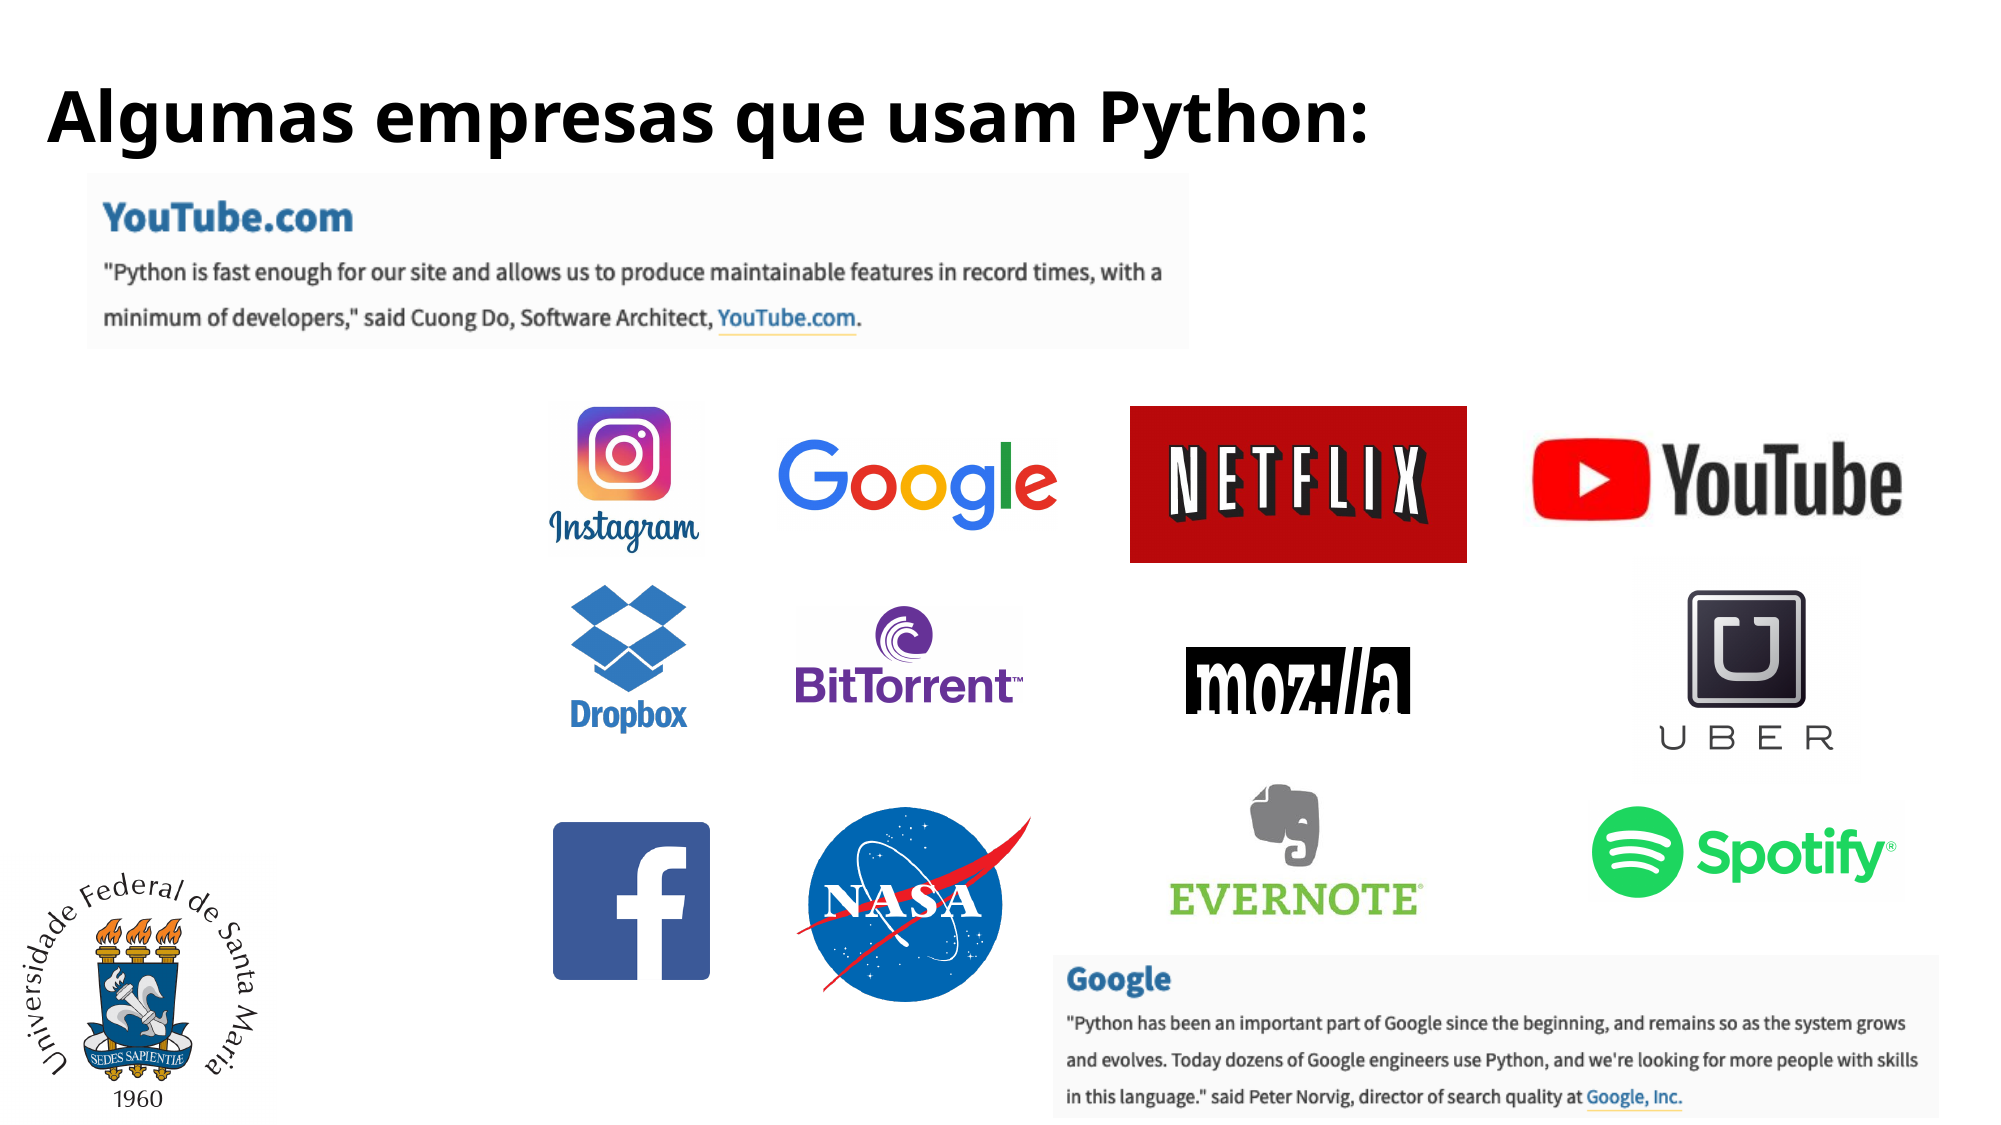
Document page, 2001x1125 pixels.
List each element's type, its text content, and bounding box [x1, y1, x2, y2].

picture [1166, 778, 1430, 924]
picture [796, 606, 1023, 703]
picture [1130, 406, 1467, 563]
picture [1053, 955, 1939, 1118]
picture [1522, 430, 1910, 527]
picture [796, 807, 1031, 1002]
text_box Algumas empresas que usam Python: [32, 72, 1430, 167]
picture [553, 822, 710, 980]
picture [548, 401, 705, 557]
picture [1186, 647, 1411, 714]
picture [1632, 556, 1861, 784]
picture [0, 853, 277, 1125]
picture [548, 578, 710, 740]
picture [777, 438, 1058, 532]
picture [1588, 800, 1905, 902]
picture [87, 173, 1189, 349]
